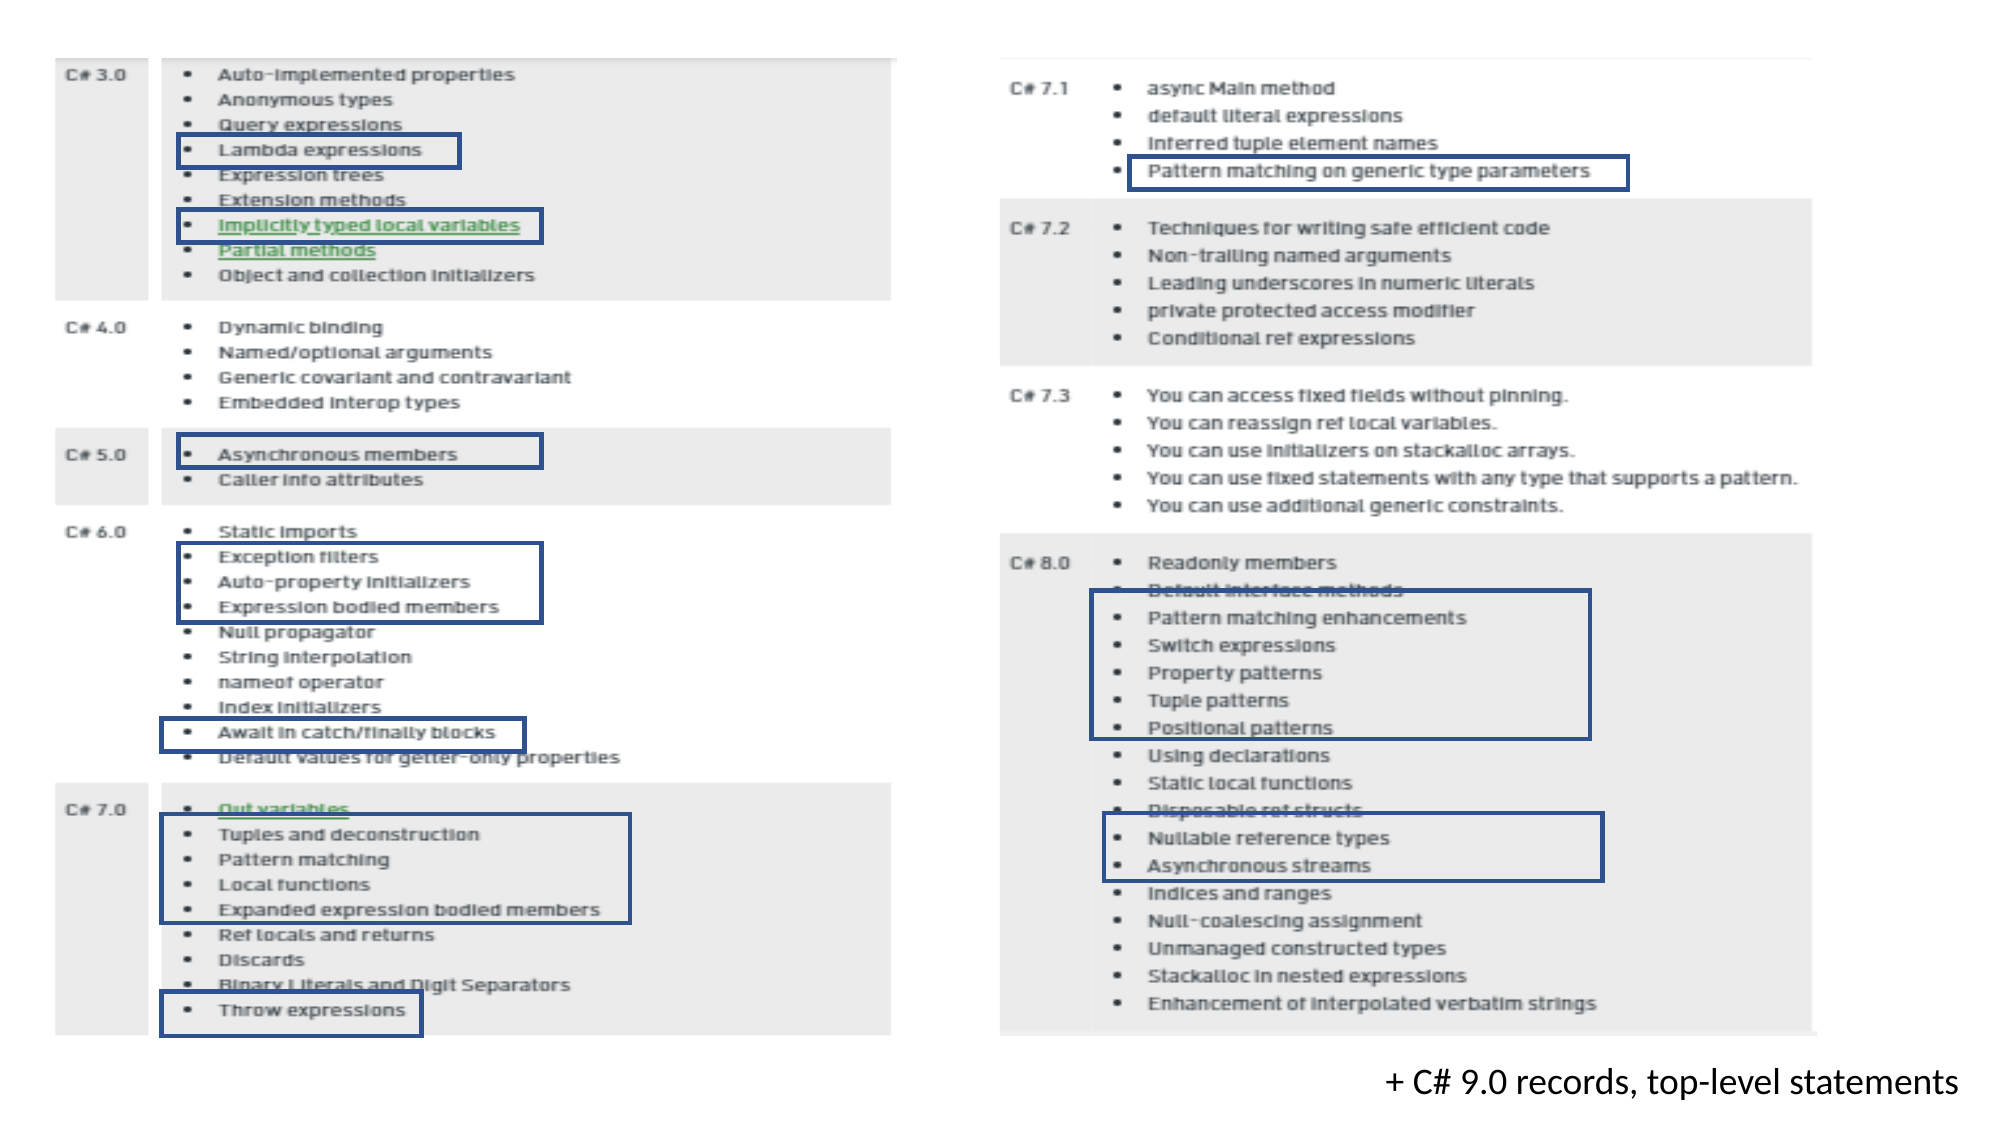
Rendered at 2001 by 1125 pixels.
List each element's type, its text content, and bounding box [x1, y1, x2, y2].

text_box + C# 9.0 records, top-level statements [1370, 1049, 1982, 1111]
picture [164, 994, 419, 1034]
picture [164, 721, 522, 749]
picture [999, 58, 1818, 1036]
picture [161, 58, 897, 1036]
picture [164, 816, 628, 921]
picture [55, 58, 149, 1036]
